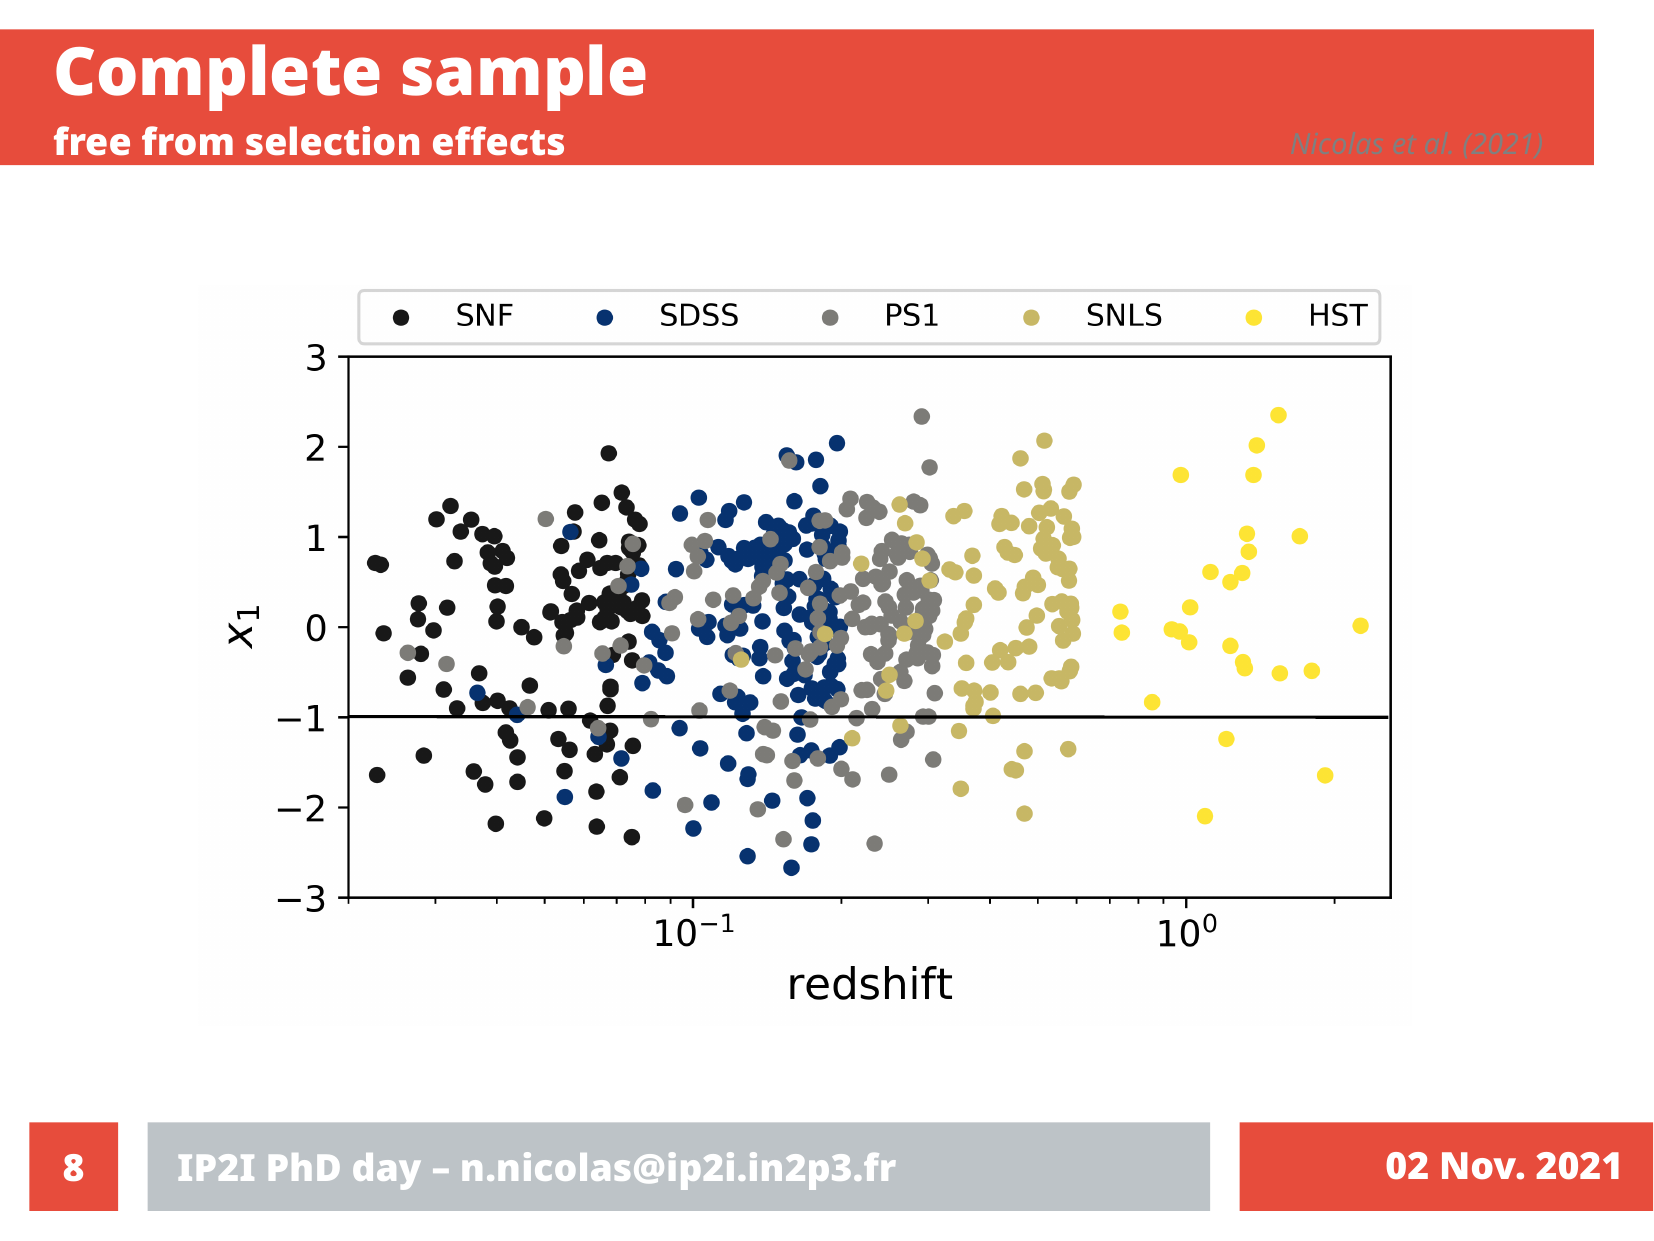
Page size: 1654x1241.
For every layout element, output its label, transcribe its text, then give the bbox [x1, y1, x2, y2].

title Complete sample free from selection effects [53, 24, 1589, 160]
text_box Nicolas et al. (2021) [1275, 115, 1601, 166]
picture [198, 285, 1412, 1026]
